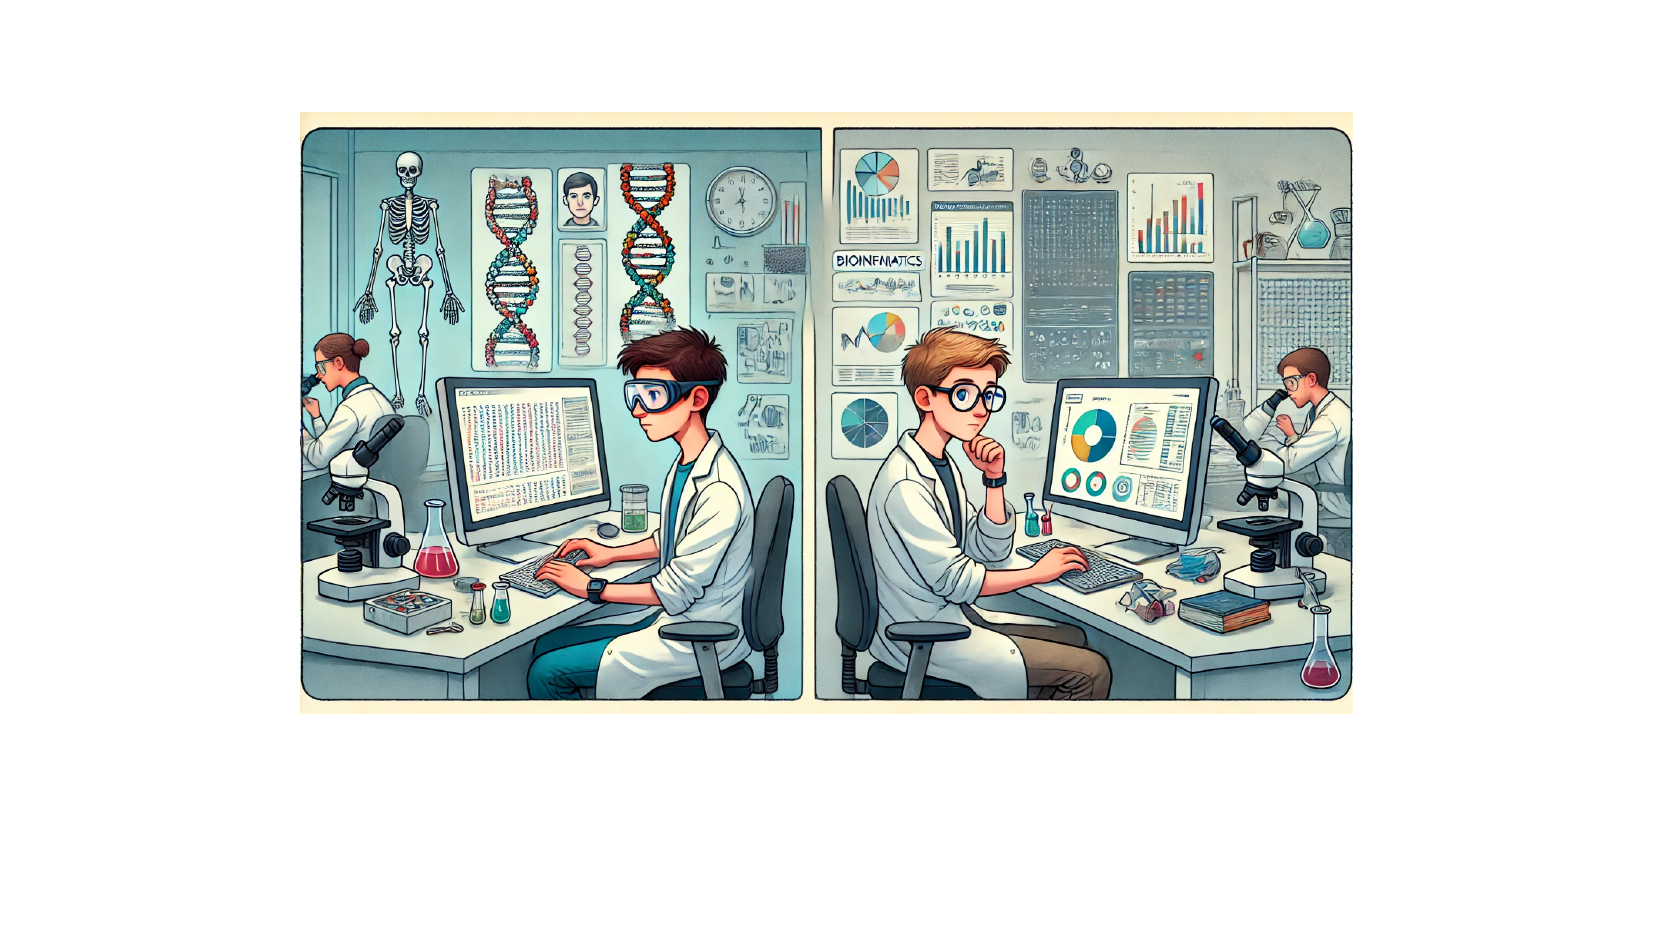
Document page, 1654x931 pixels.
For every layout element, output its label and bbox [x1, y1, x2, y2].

picture [300, 112, 1353, 714]
